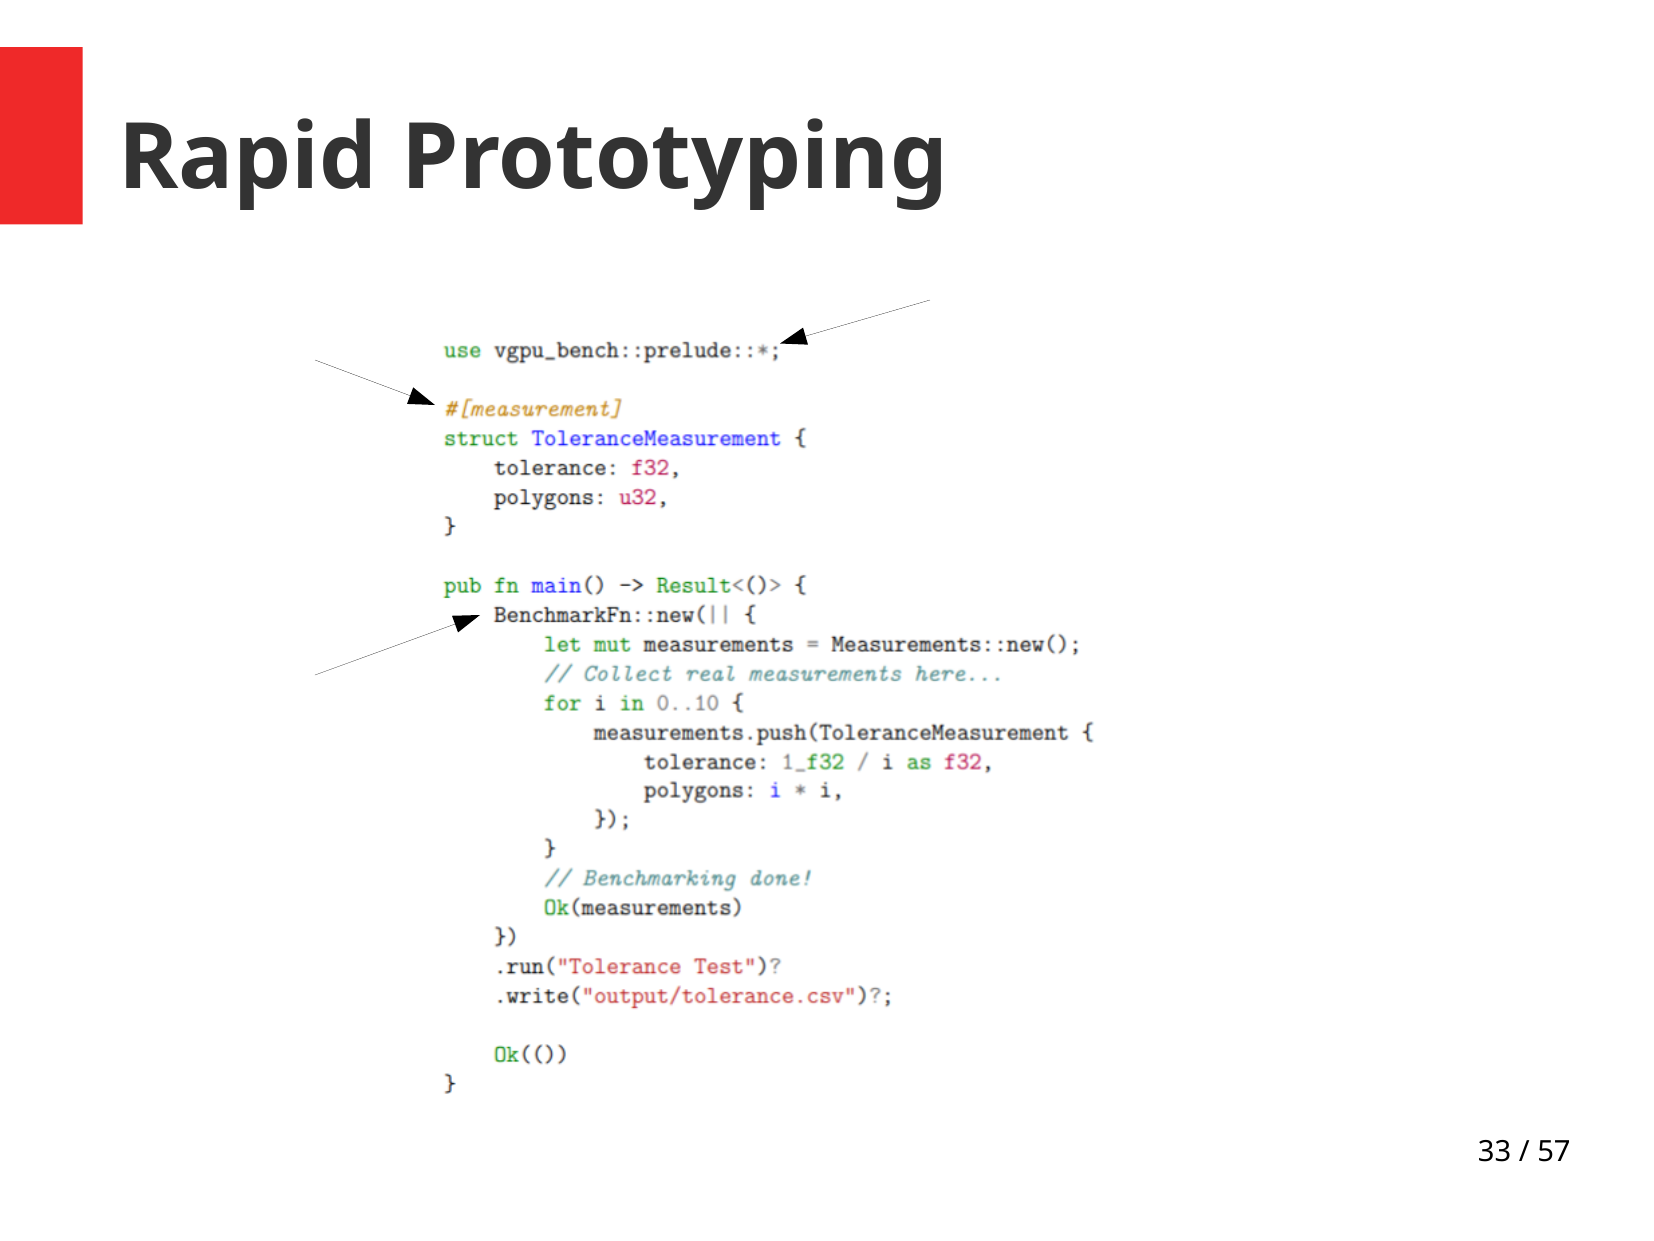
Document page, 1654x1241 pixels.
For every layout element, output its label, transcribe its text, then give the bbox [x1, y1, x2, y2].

title Rapid Prototyping [118, 49, 1571, 257]
picture [405, 322, 1351, 1111]
